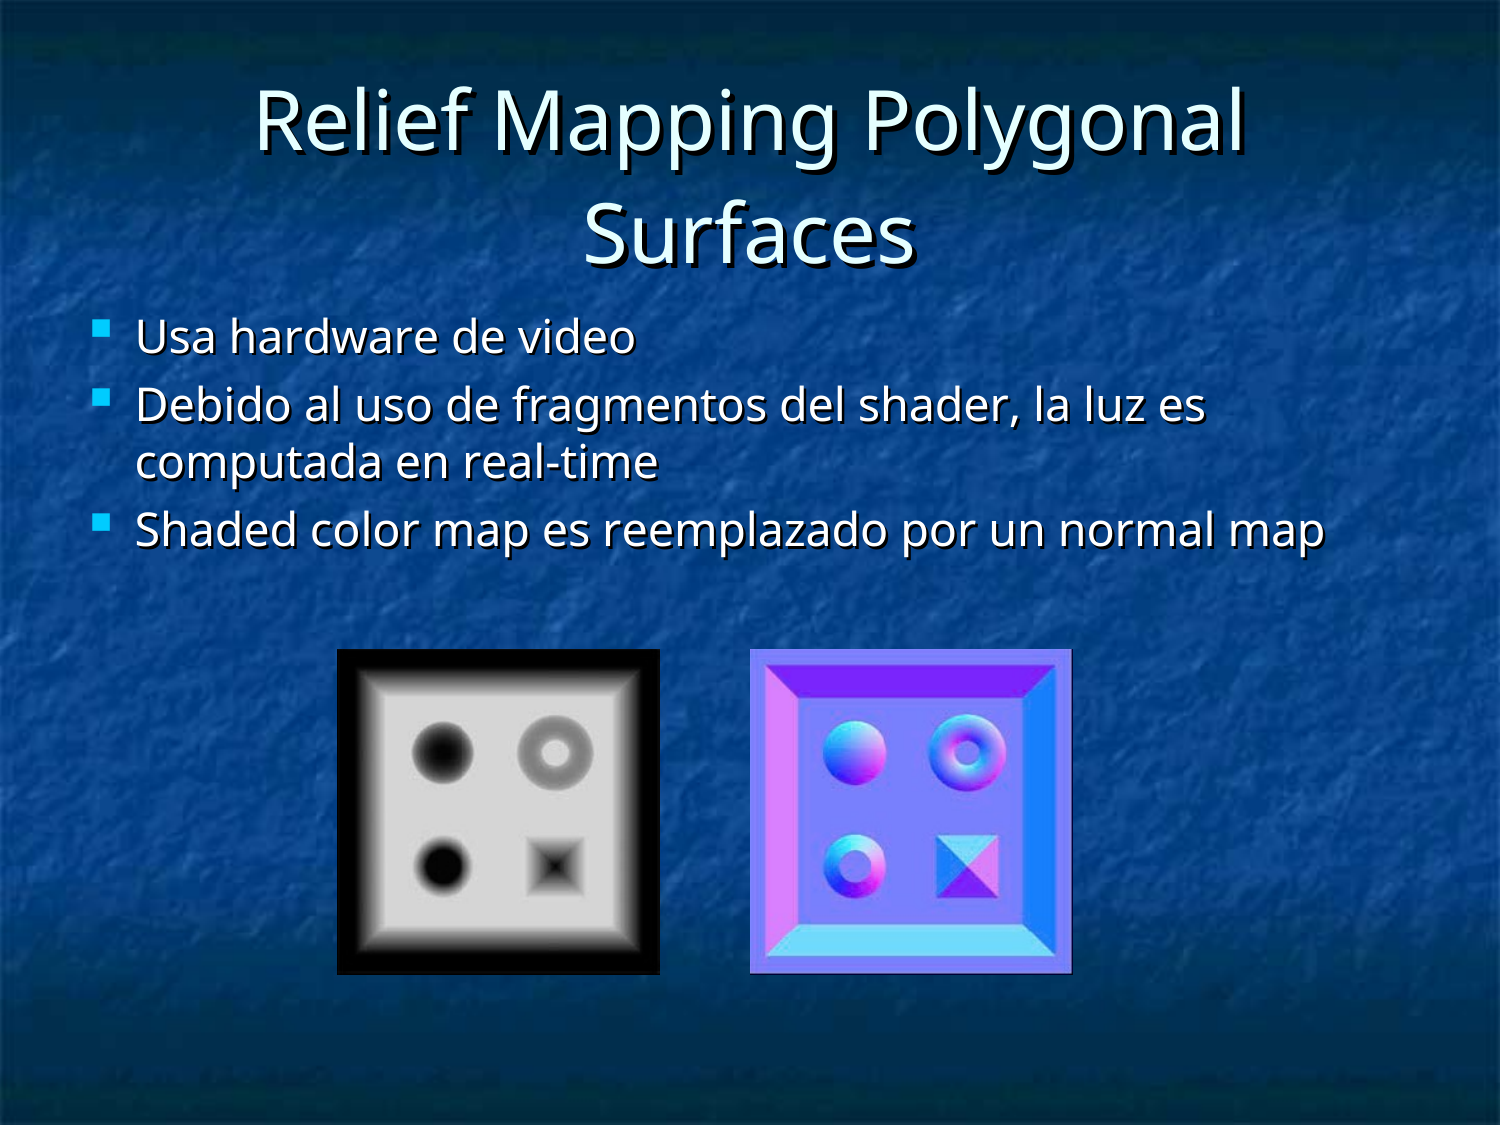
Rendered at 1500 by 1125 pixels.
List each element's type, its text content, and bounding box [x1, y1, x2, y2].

title Relief Mapping Polygonal Surfaces [75, 62, 1426, 288]
picture [0, 0, 1500, 1125]
list Usa hardware de video Debido al uso de fragmentos del shader, la luz es computada en real-time Shaded color map es reemplazado por un normal map [75, 299, 1351, 613]
